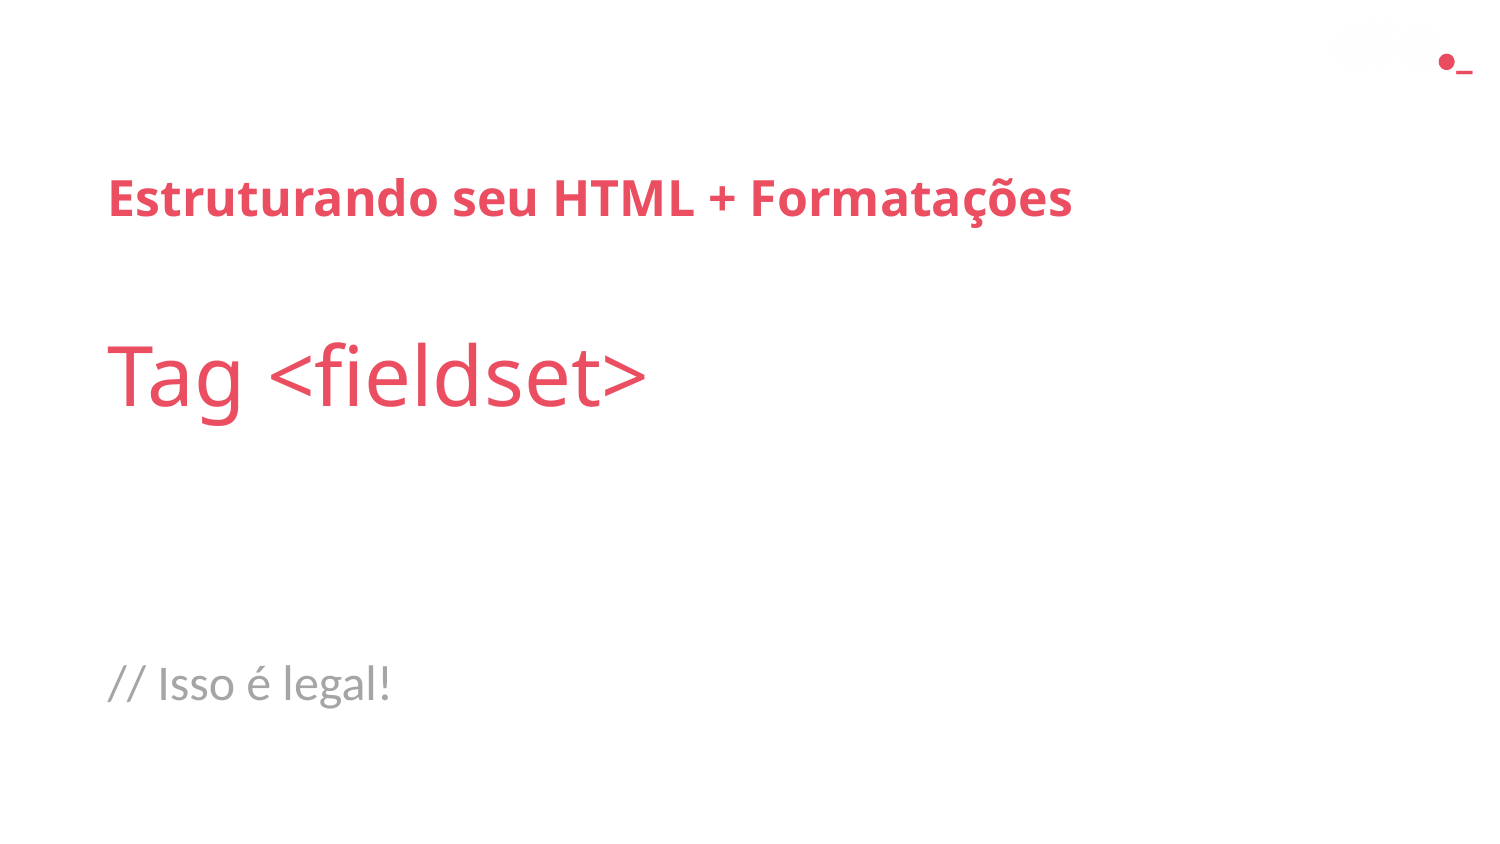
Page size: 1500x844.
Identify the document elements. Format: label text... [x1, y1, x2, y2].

picture [1333, 19, 1473, 75]
text_box // Isso é legal! [92, 635, 1309, 701]
text_box Tag <fieldset> [92, 292, 1309, 558]
text_box Estruturando seu HTML + Formatações [92, 142, 1309, 223]
